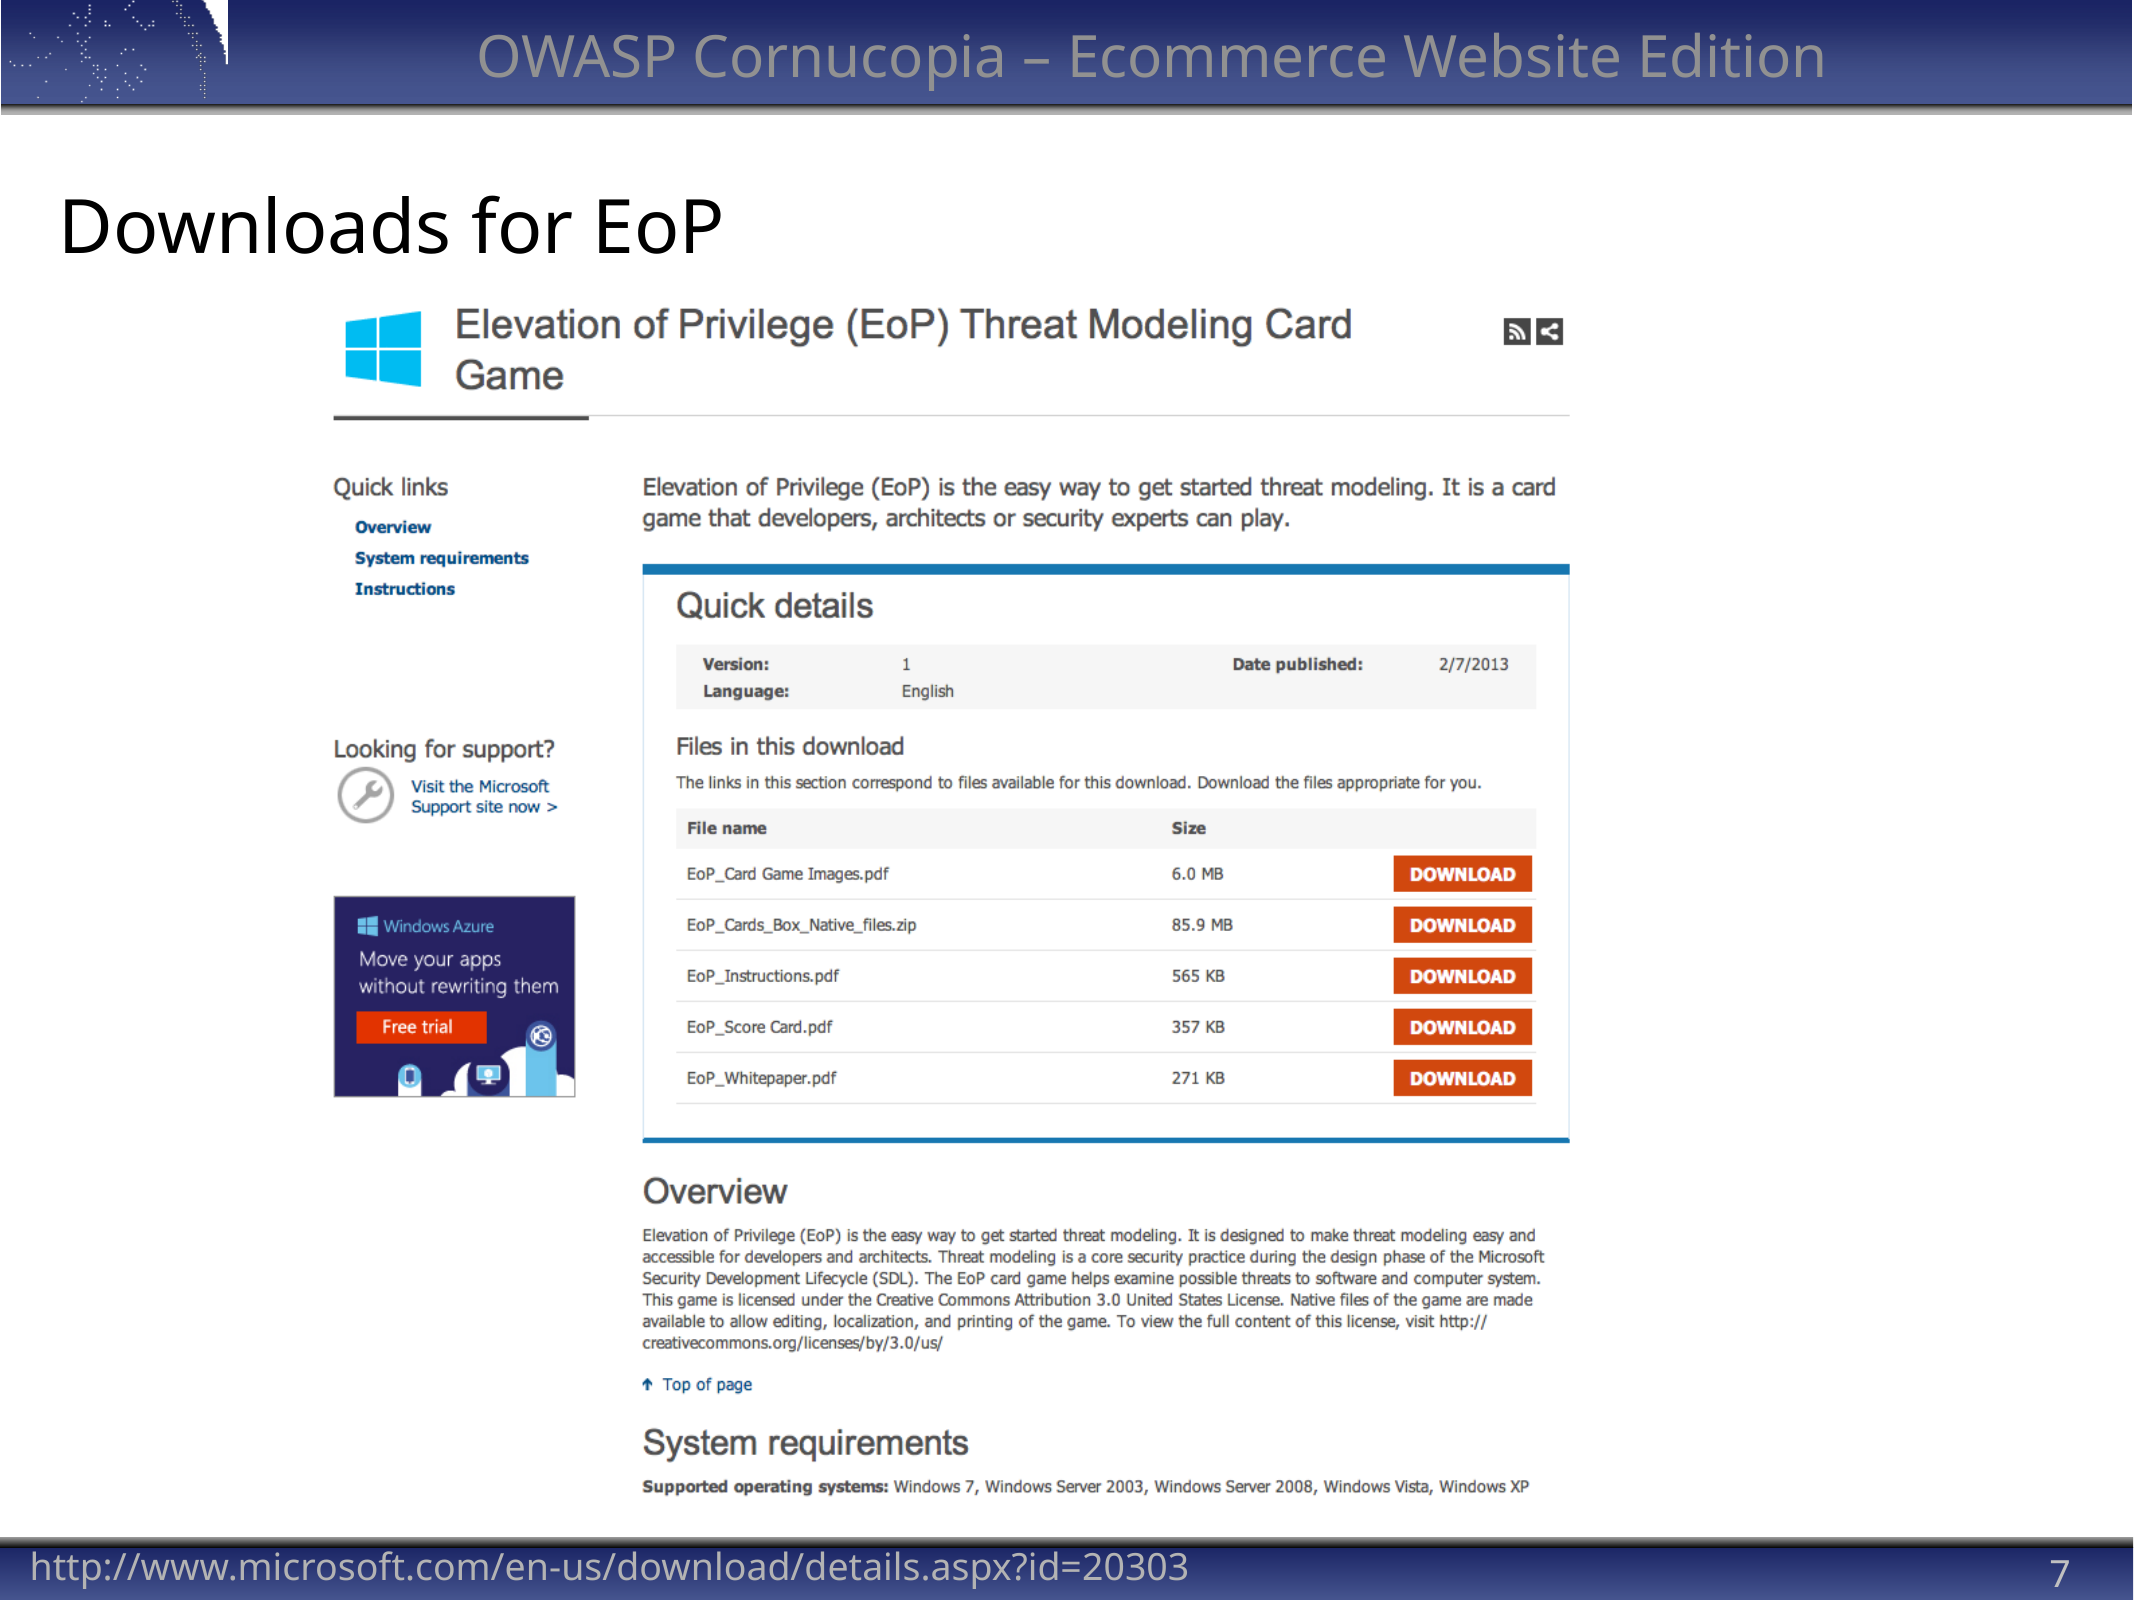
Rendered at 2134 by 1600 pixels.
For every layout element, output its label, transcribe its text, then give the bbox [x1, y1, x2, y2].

list http://www.microsoft.com/en-us/download/details.aspx?id=20303 [29, 1540, 2038, 1600]
picture [315, 282, 1625, 1506]
title Downloads for EoP [58, 124, 2126, 325]
